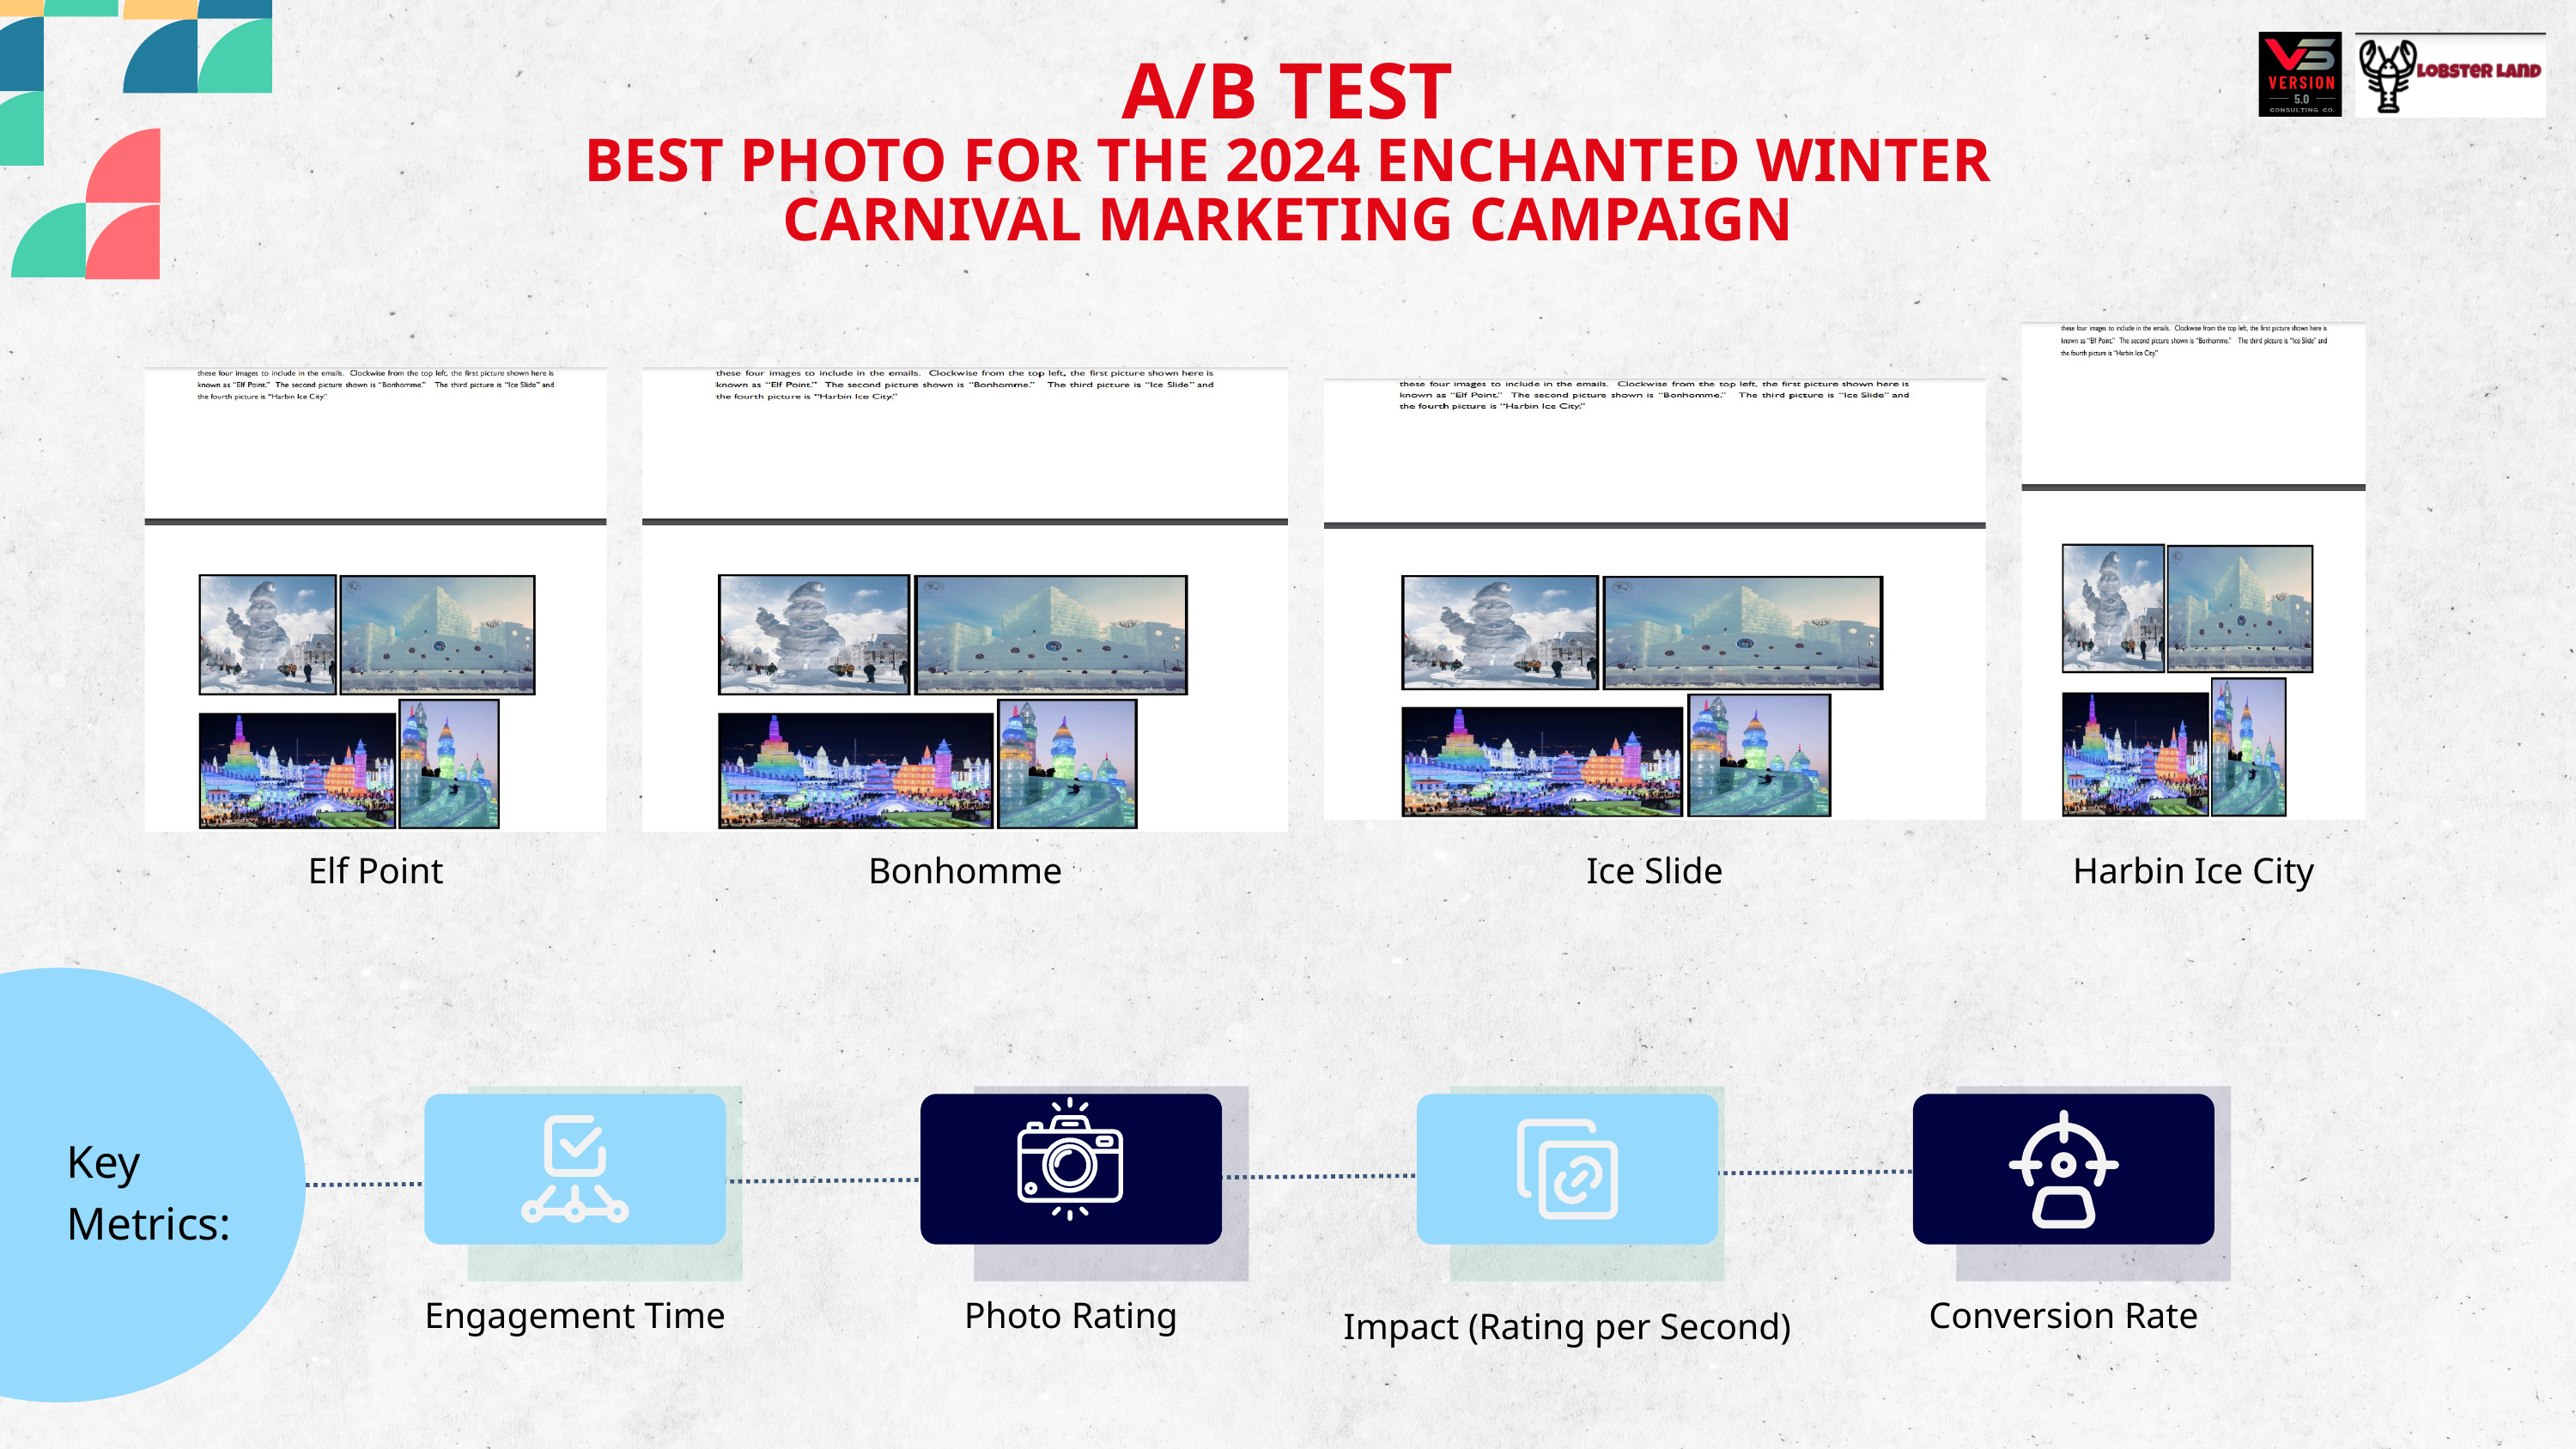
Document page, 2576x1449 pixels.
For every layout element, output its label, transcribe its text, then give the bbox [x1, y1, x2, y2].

text_box Ice Slide [1581, 841, 1729, 890]
text_box A/B TEST BEST PHOTO FOR THE 2024 ENCHANTED WINTER CARNIVAL MARKETING CAMPAIGN [555, 57, 2021, 267]
text_box Harbin Ice City [2065, 841, 2323, 890]
text_box Impact (Rating per Second) [1325, 1296, 1810, 1345]
text_box [0, 0, 2576, 1449]
text_box Bonhomme [860, 841, 1071, 890]
text_box Elf Point [301, 841, 450, 890]
text_box Key Metrics: [66, 1125, 272, 1248]
